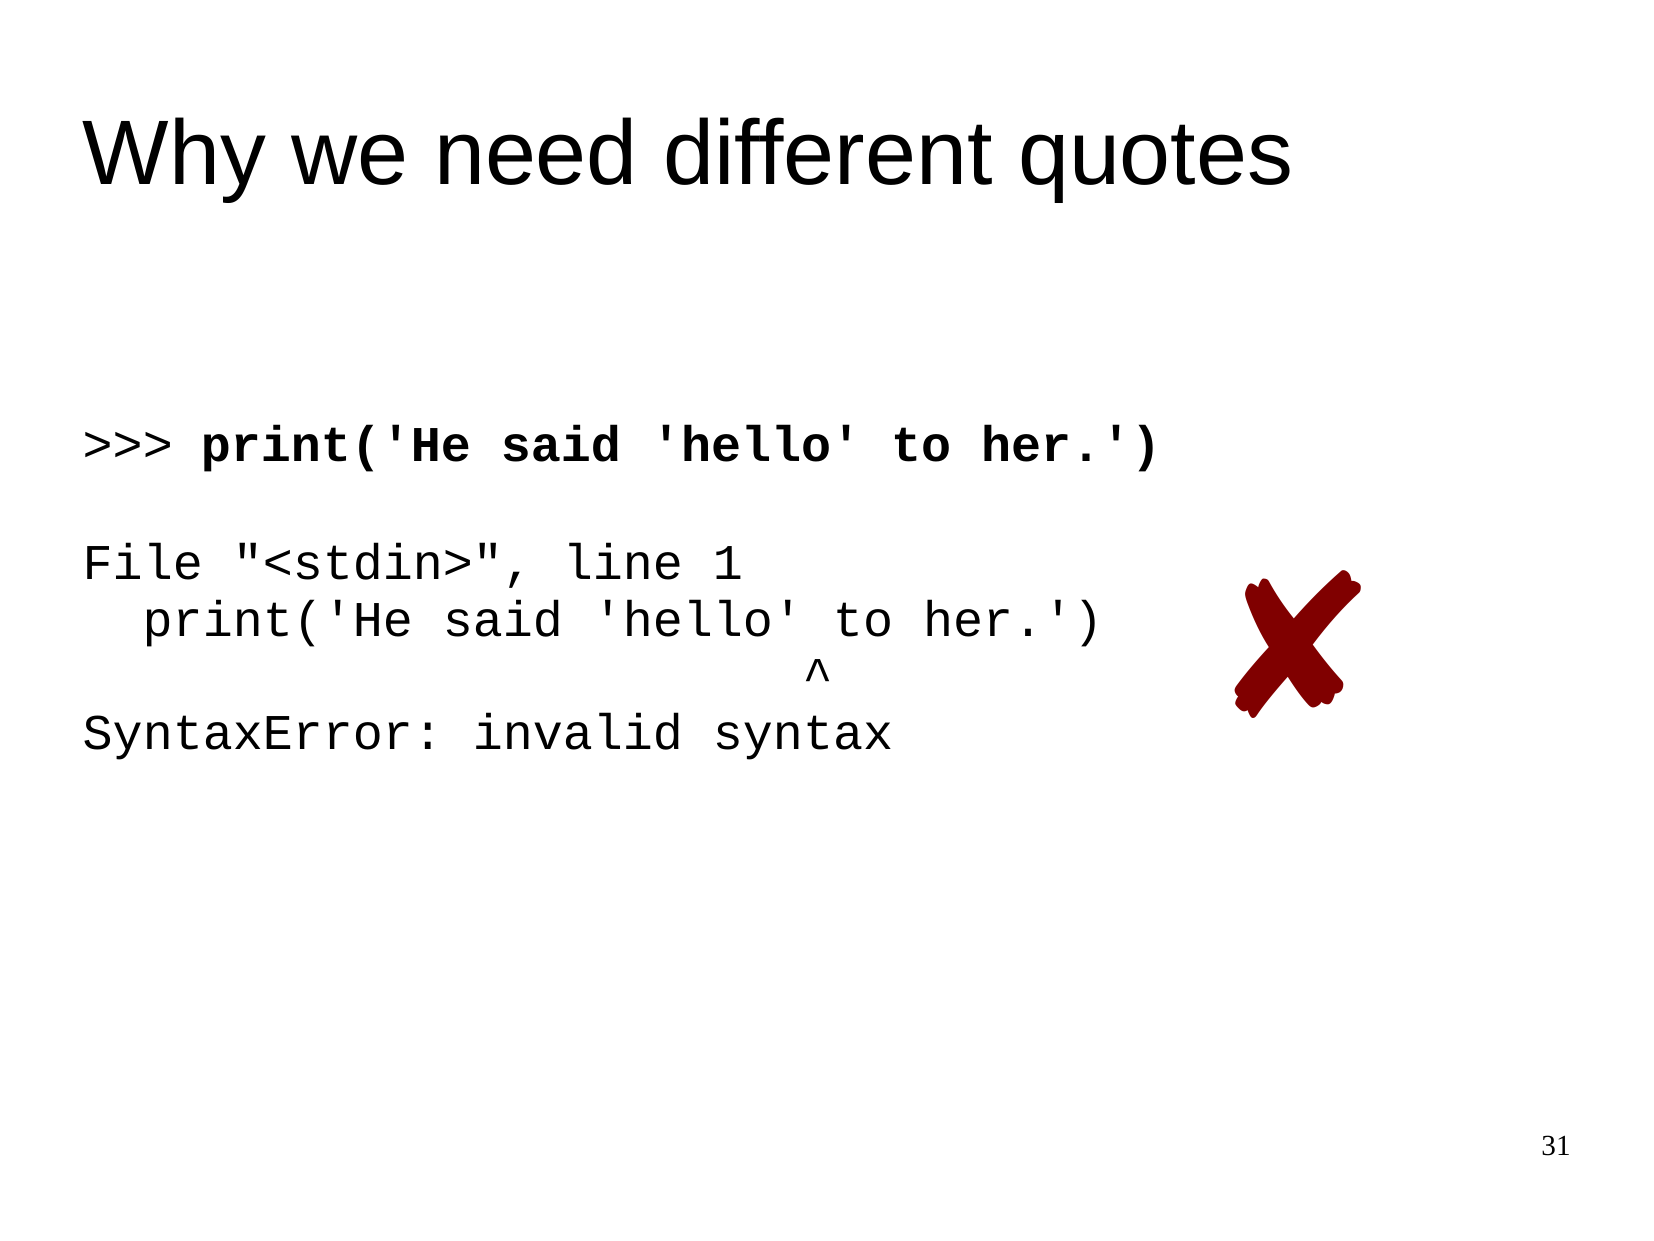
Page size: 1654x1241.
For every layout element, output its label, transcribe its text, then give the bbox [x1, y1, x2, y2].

title Why we need different quotes [82, 49, 1571, 257]
text_box >>> [76, 413, 179, 483]
text_box ✘ [1204, 531, 1353, 768]
text_box File "<stdin>", line 1 print('He said 'hello' to her.') ^ SyntaxError: invalid syntax [76, 531, 1110, 771]
text_box print('He said 'hello' to her.') [195, 413, 1168, 483]
